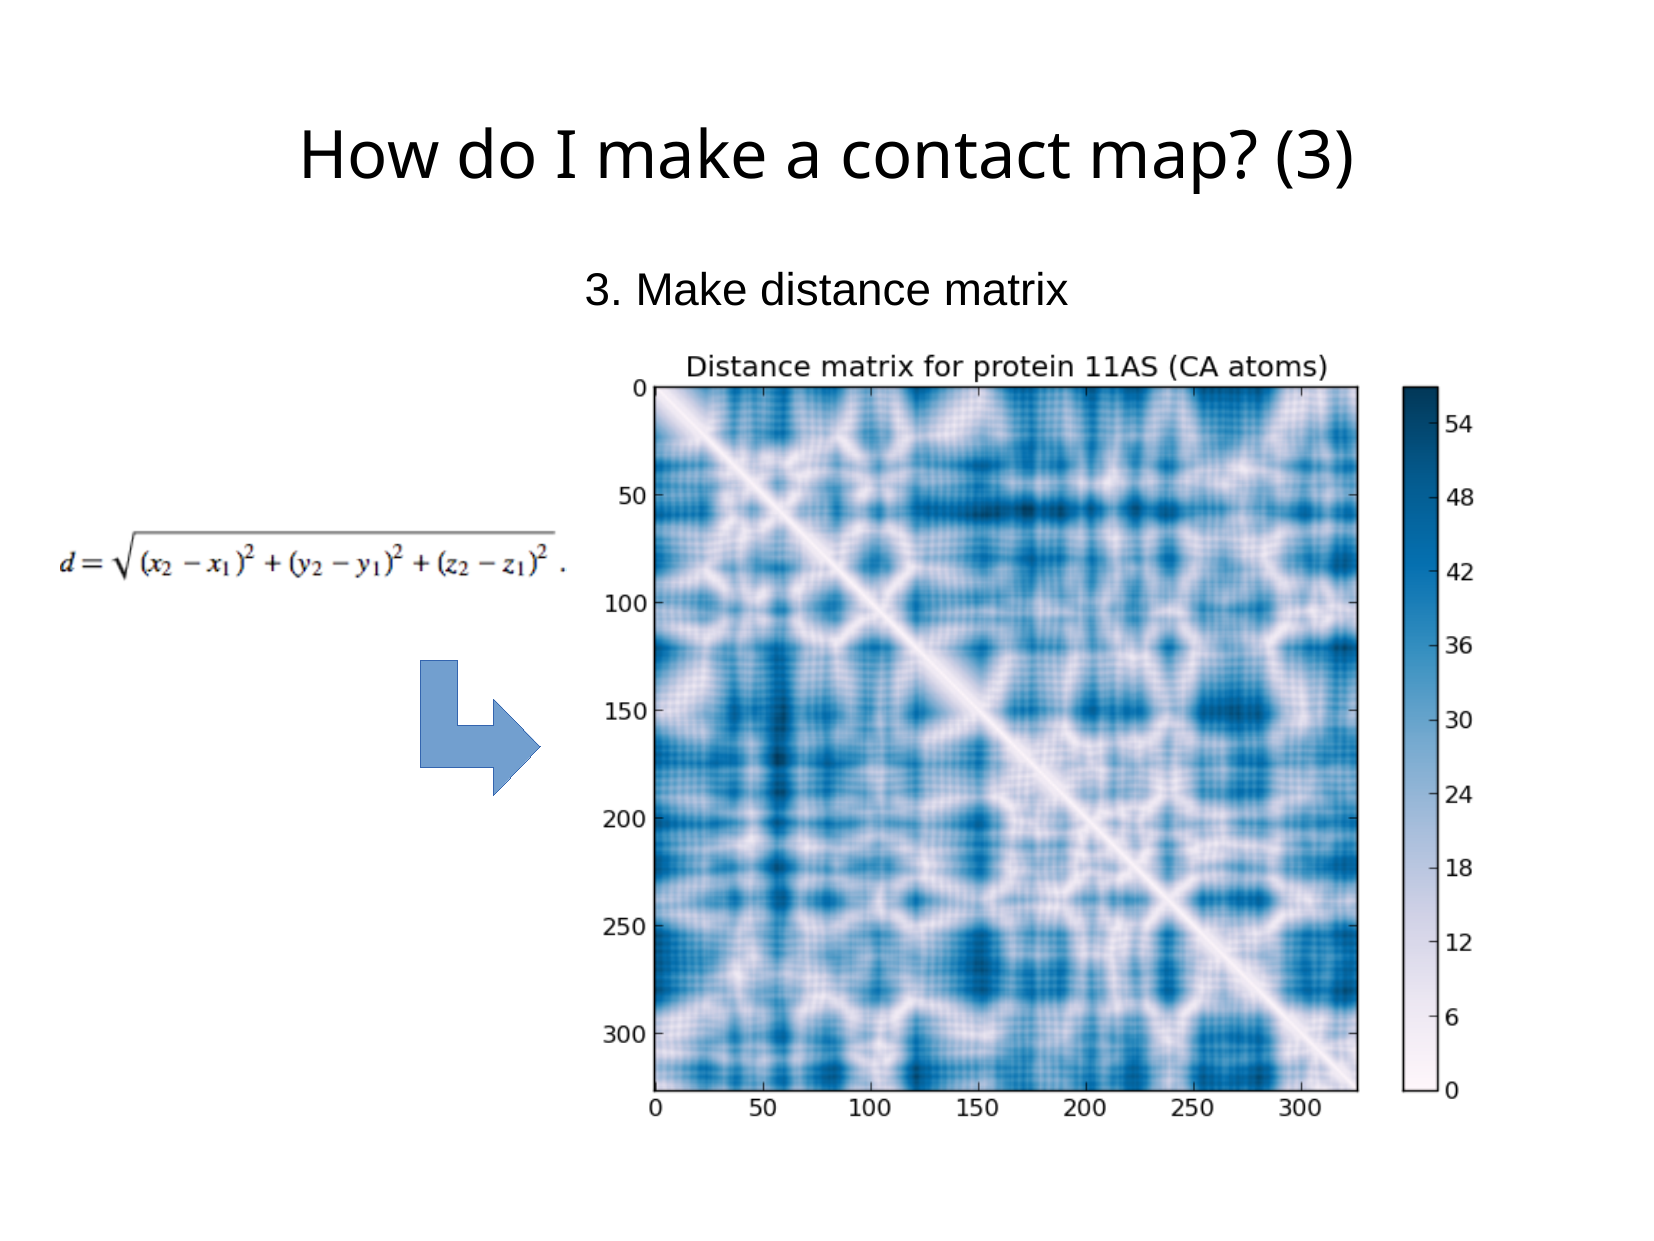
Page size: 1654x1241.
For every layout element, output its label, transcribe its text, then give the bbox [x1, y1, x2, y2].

text_box 3. Make distance matrix [569, 256, 1084, 323]
title How do I make a contact map? (3) [82, 49, 1571, 257]
text_box [420, 660, 541, 796]
picture [60, 299, 1654, 1178]
